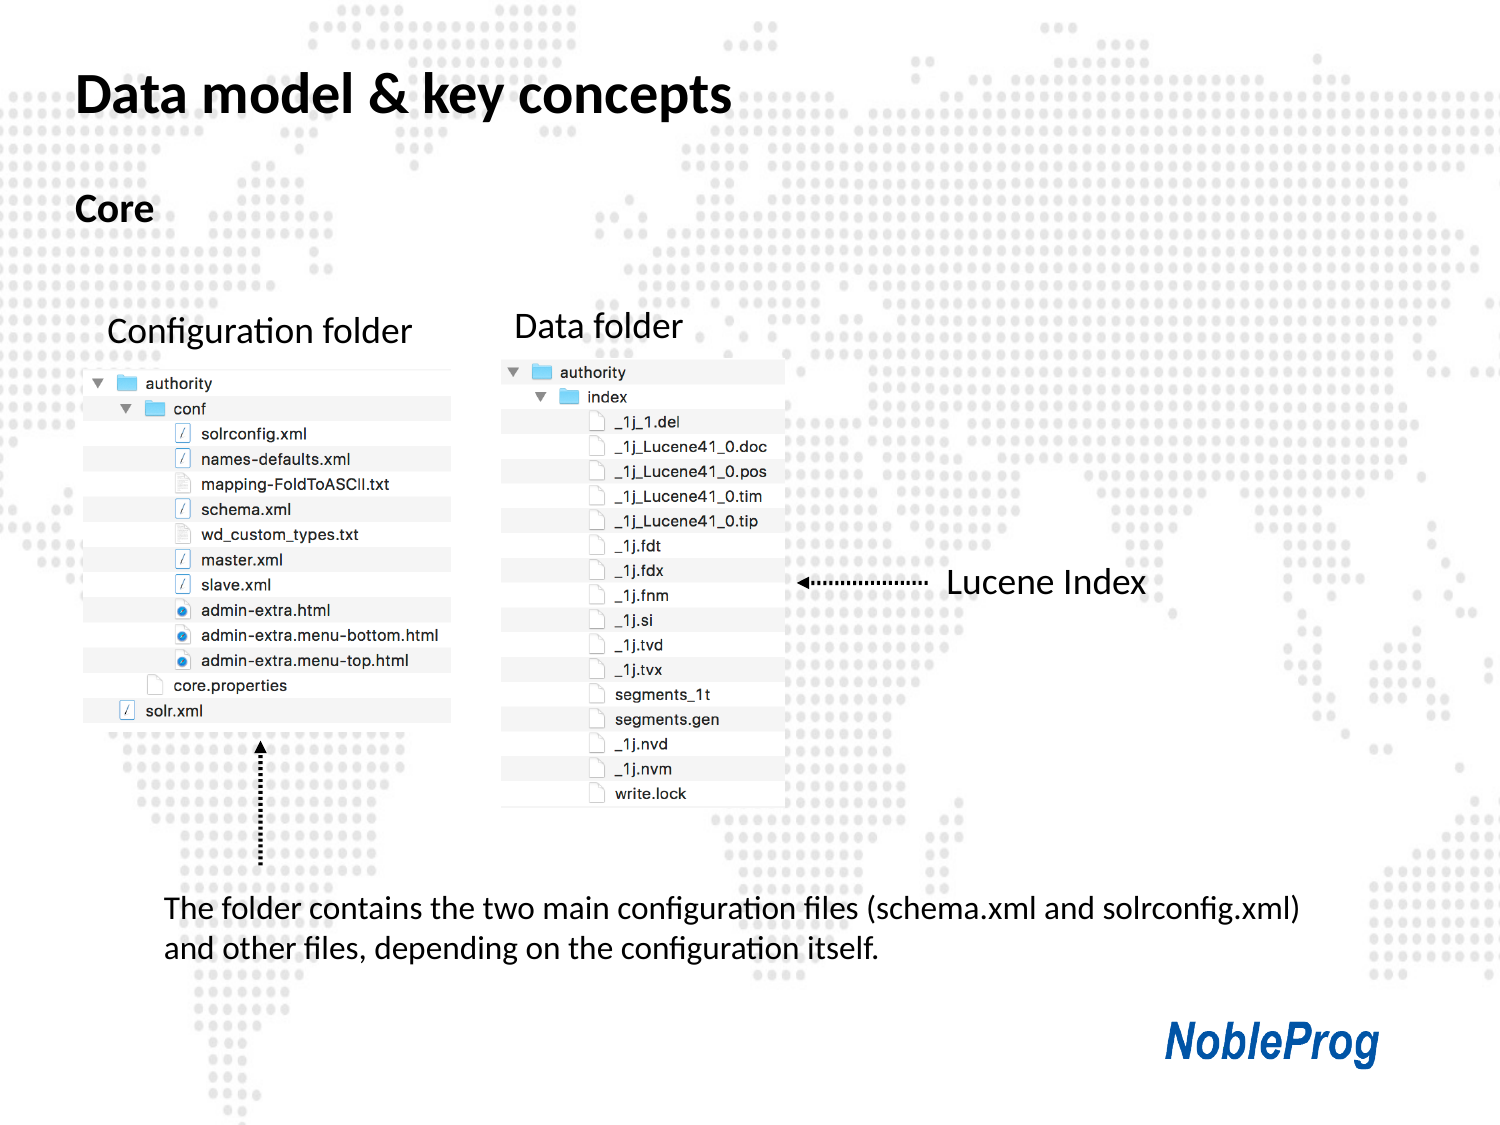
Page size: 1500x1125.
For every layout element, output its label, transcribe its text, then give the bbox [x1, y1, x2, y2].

text_box The folder contains the two main configuration files (schema.xml and solrconfig.xml) and other files, depending on the configuration itself. [156, 878, 1311, 974]
text_box Core [75, 180, 1425, 256]
text_box Configuration folder [99, 298, 421, 358]
text_box Lucene Index [939, 549, 1155, 610]
picture [0, 0, 1500, 1125]
text_box Data model & key concepts [75, 55, 1425, 180]
text_box Data folder [506, 293, 692, 354]
